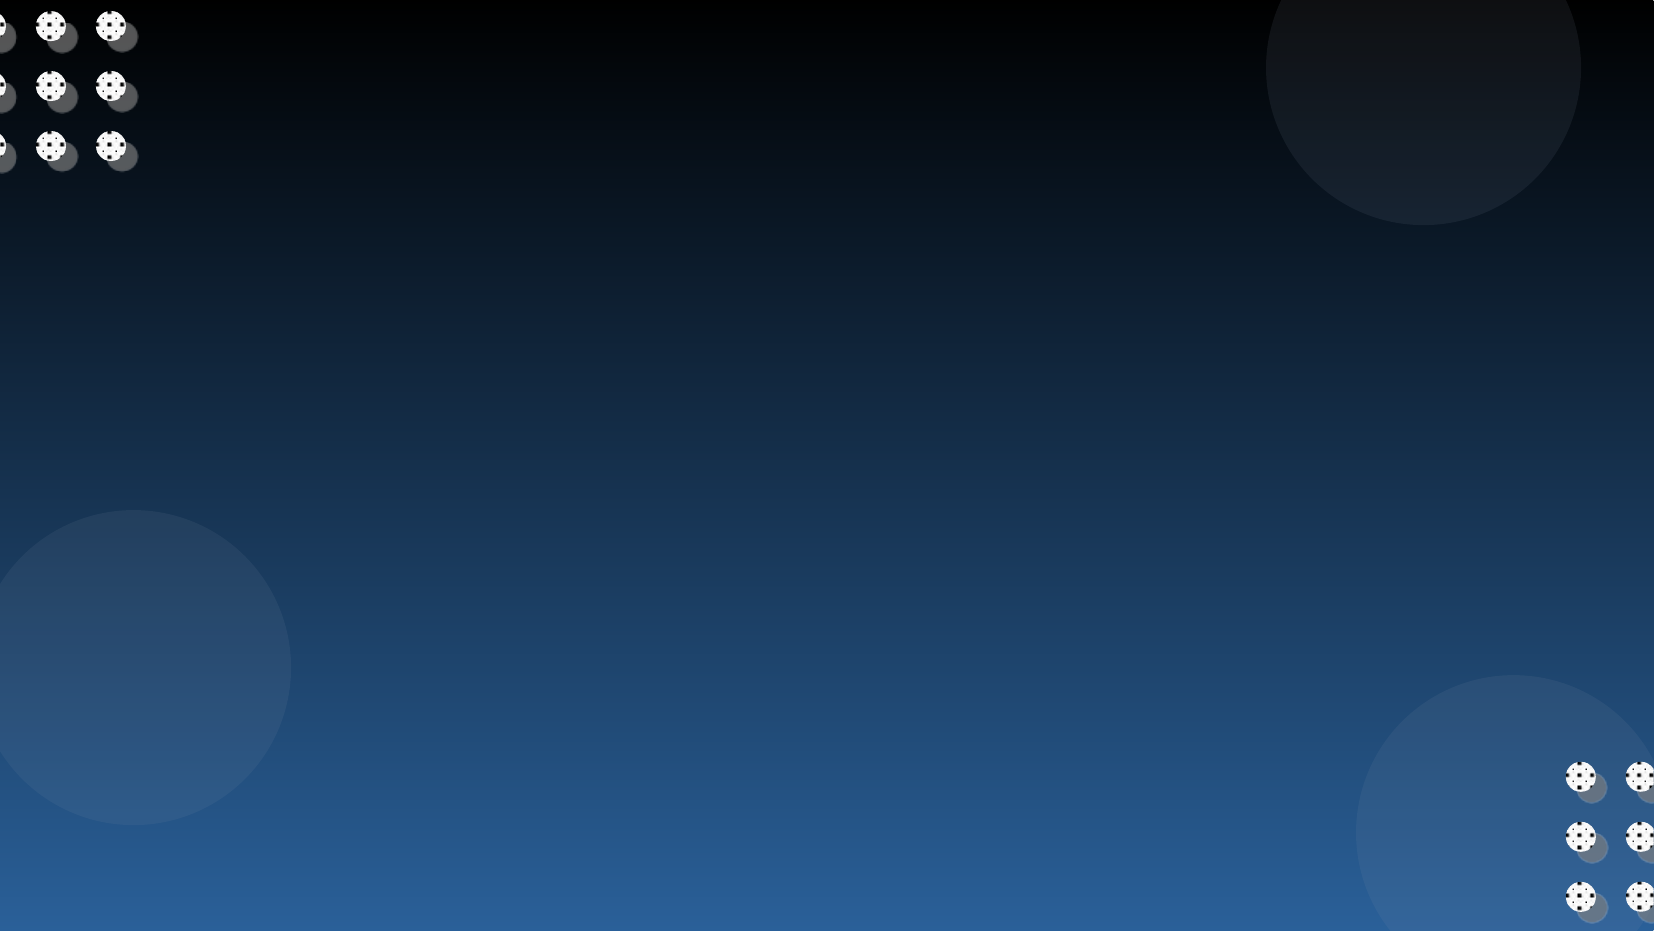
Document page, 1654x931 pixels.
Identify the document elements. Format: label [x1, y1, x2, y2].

picture [1565, 821, 1596, 852]
picture [95, 70, 126, 101]
picture [0, 14, 6, 39]
picture [0, 74, 6, 99]
picture [35, 70, 66, 102]
picture [35, 11, 66, 42]
picture [35, 130, 67, 162]
picture [0, 133, 7, 159]
picture [95, 130, 127, 162]
picture [1565, 881, 1596, 912]
picture [1625, 821, 1654, 852]
picture [1625, 881, 1654, 912]
picture [95, 10, 126, 41]
picture [1625, 761, 1654, 792]
picture [1565, 761, 1596, 792]
